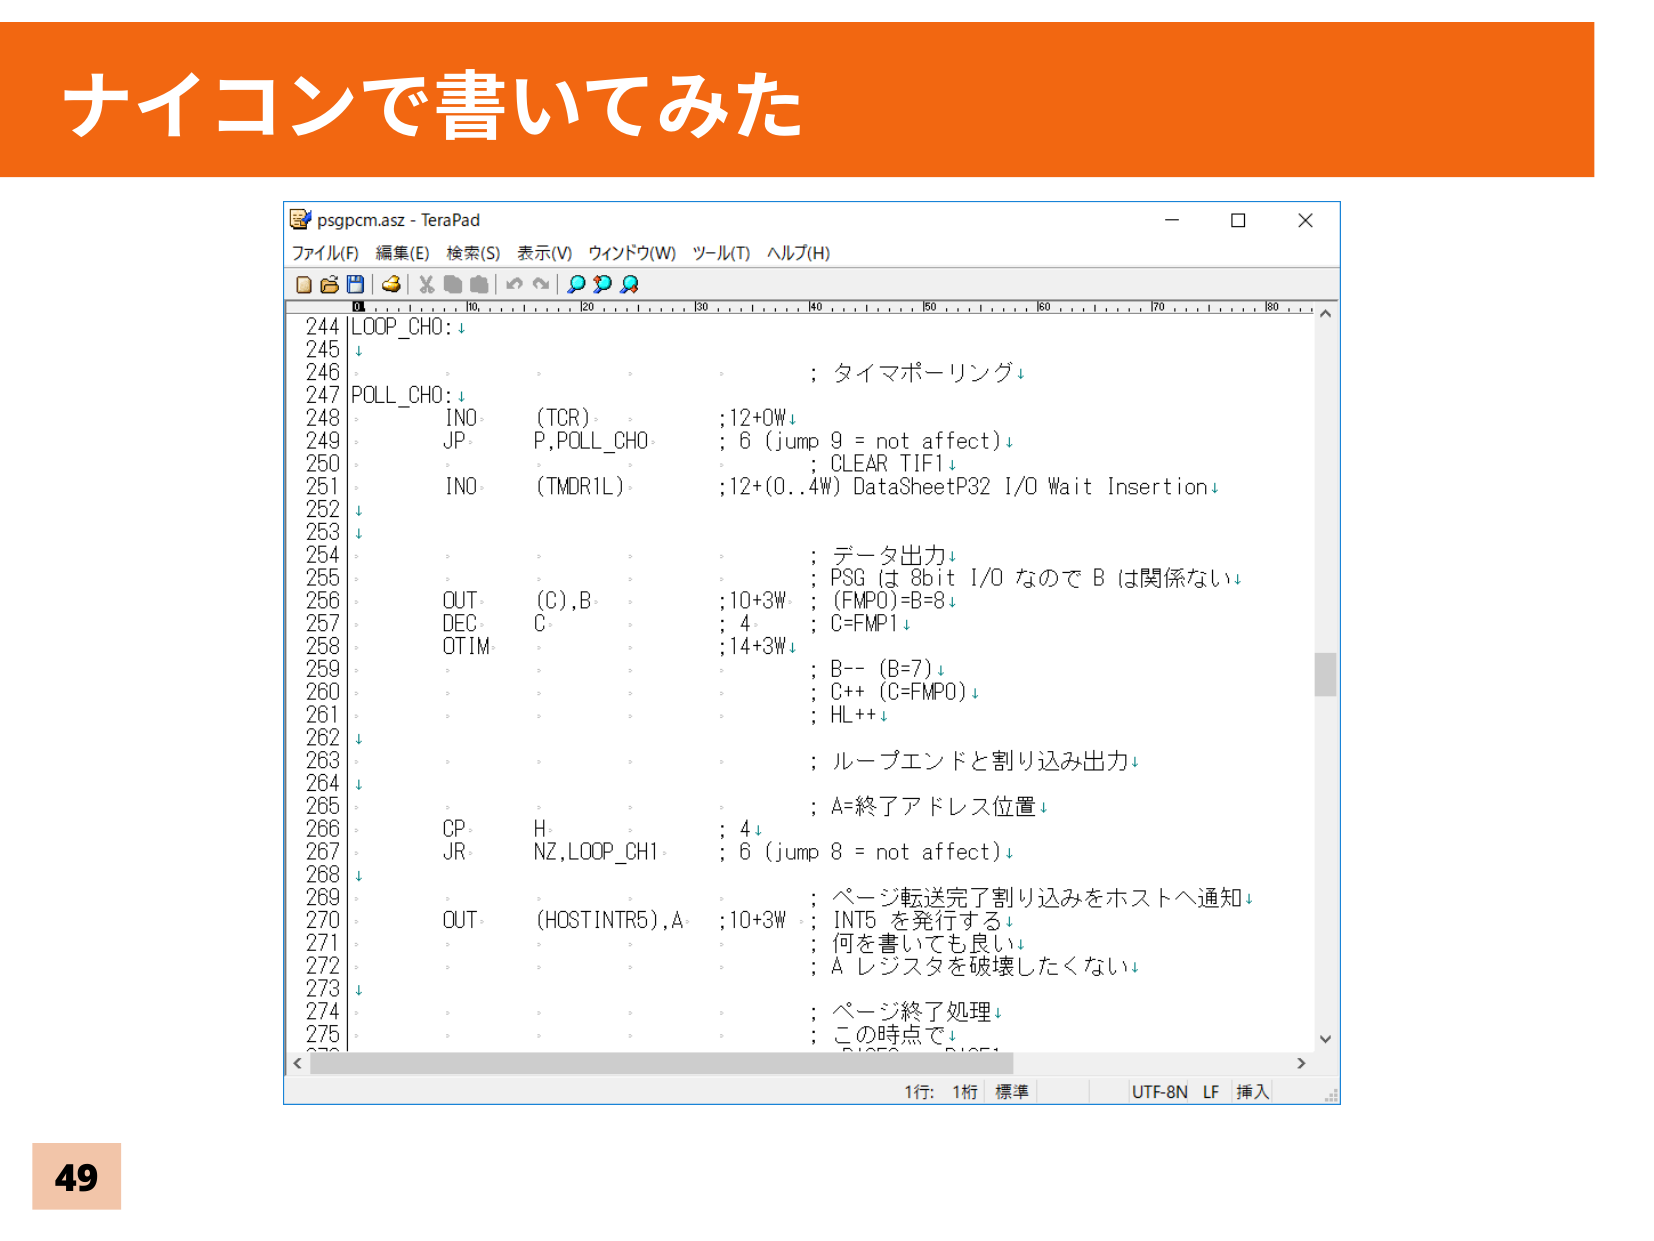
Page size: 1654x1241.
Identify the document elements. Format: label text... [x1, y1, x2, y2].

title ナイコンで書いてみた [59, 44, 1595, 156]
picture [283, 201, 1341, 1105]
